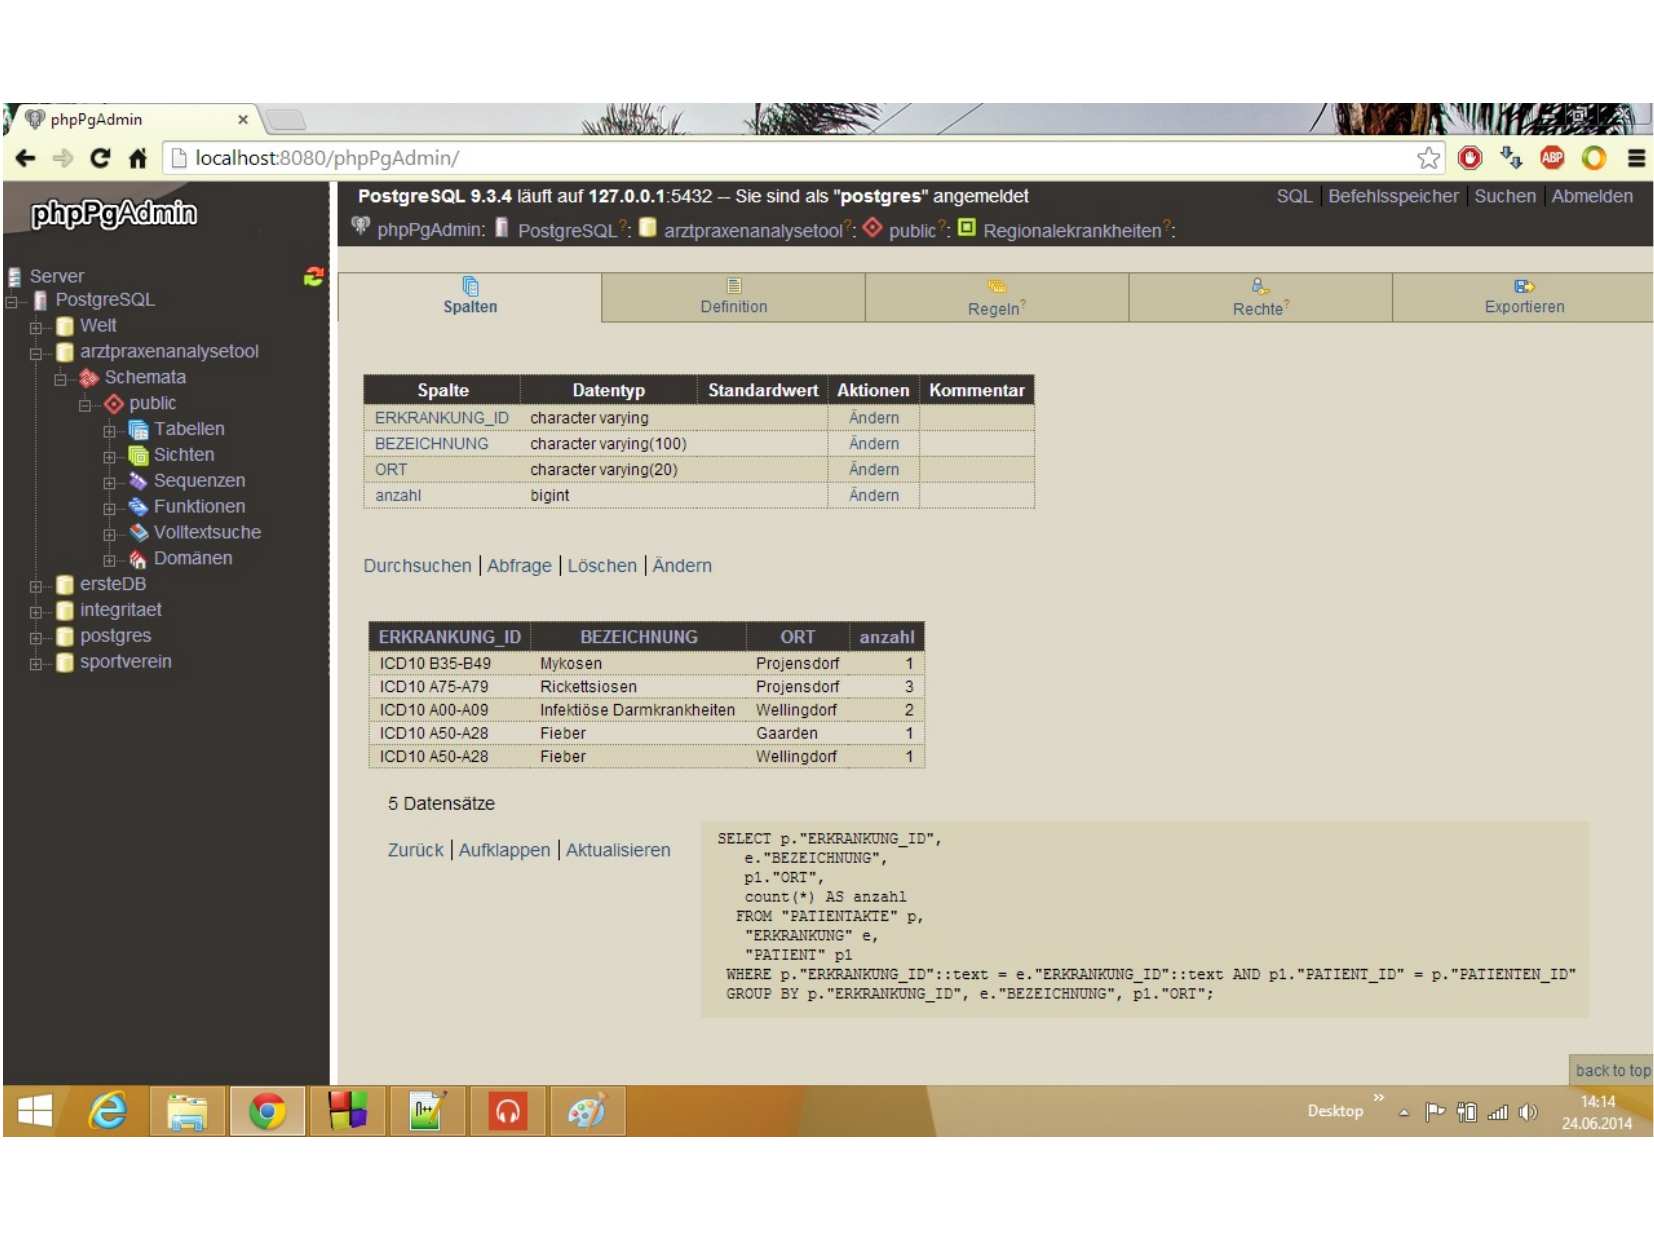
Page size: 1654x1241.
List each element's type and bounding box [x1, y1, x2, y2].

picture [3, 103, 1654, 1137]
